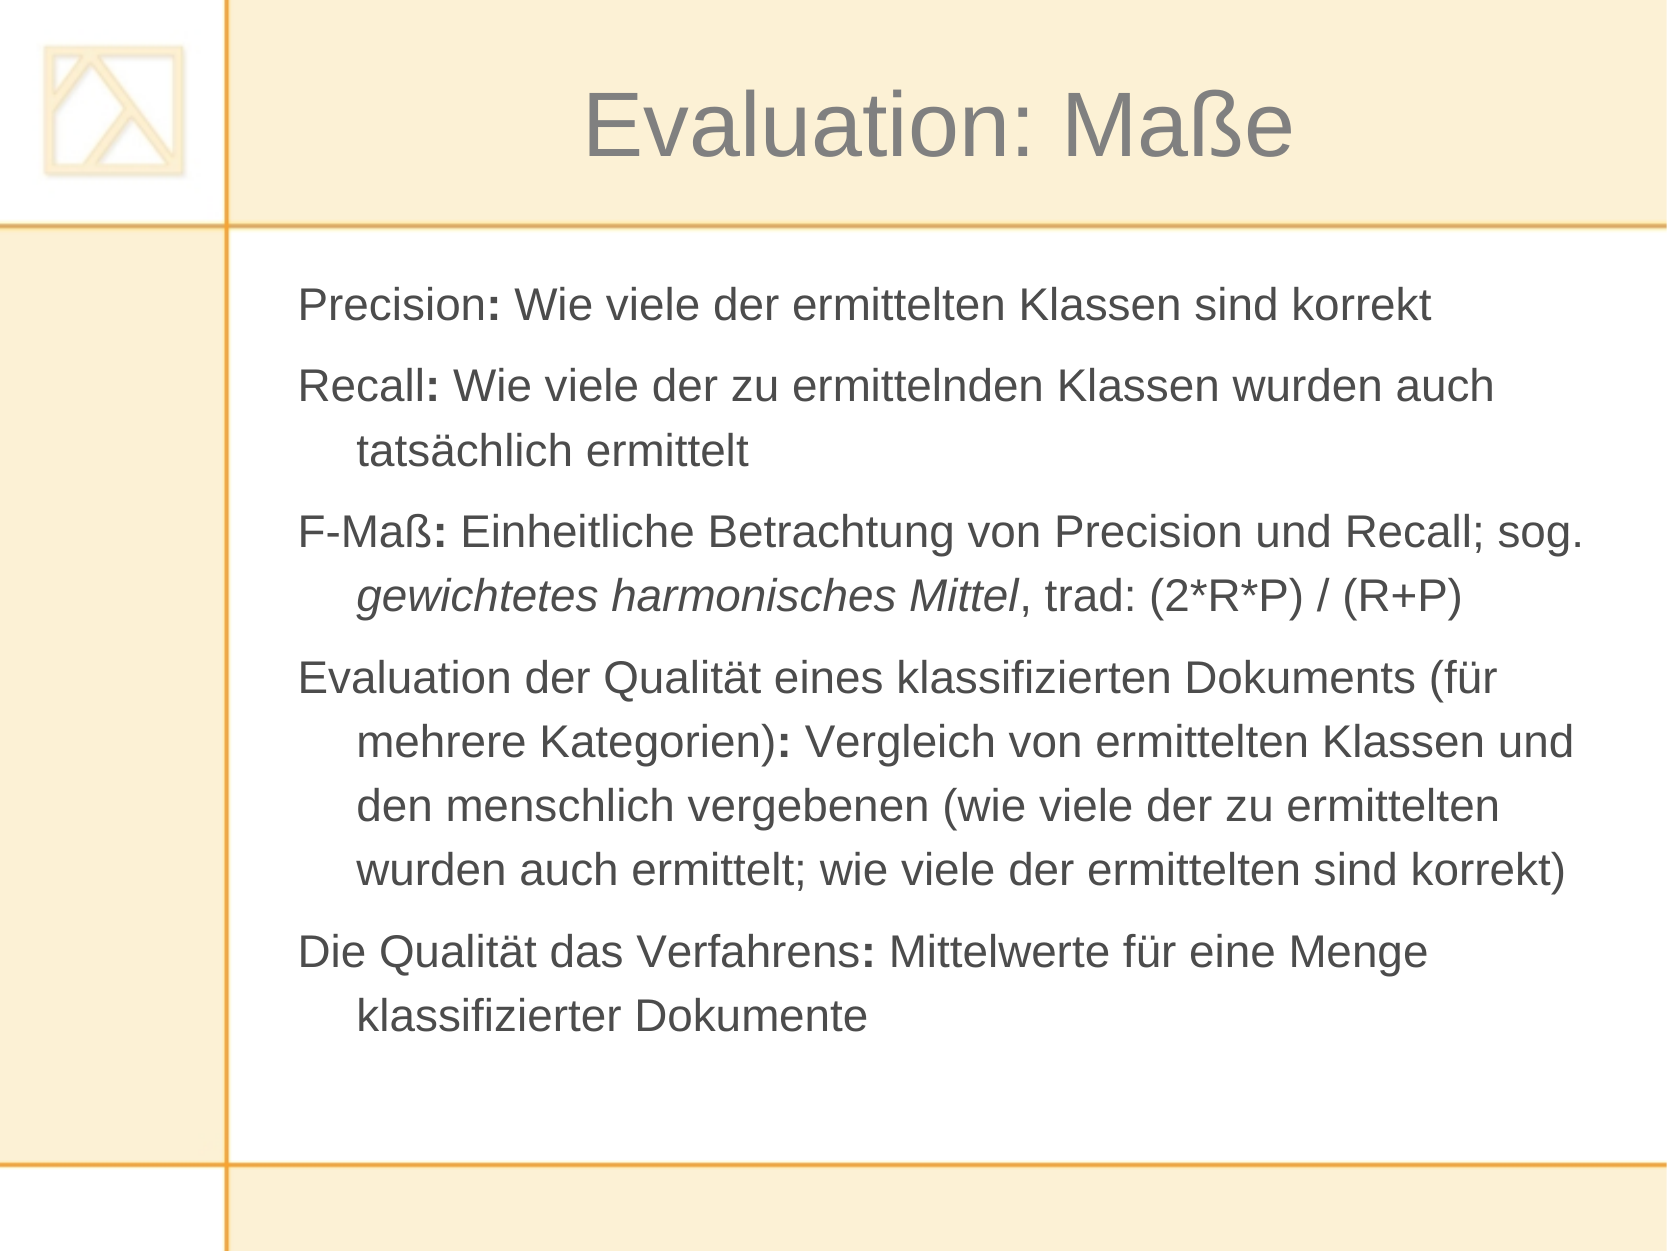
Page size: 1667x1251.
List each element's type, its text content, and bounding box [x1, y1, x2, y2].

title Evaluation: Maße [268, 0, 1611, 253]
list Precision: Wie viele der ermittelten Klassen sind korrekt Recall: Wie viele der zu ermittelnden Klassen wurden auch tatsächlich ermittelt F-Maß: Einheitliche Betrachtung von Precision und Recall; sog. gewichtetes harmonisches Mittel, trad: (2*R*P) / (R+P) Evaluation der Qualität eines klassifizierten Dokuments (für mehrere Kategorien): Vergleich von ermittelten Klassen und den menschlich vergebenen (wie viele der zu ermittelten wurden auch ermittelt; wie viele der ermittelten sind korrekt) Die Qualität das Verfahrens: Mittelwerte für eine Menge klassifizierter Dokumente [268, 265, 1611, 1152]
picture [0, 0, 1667, 1251]
